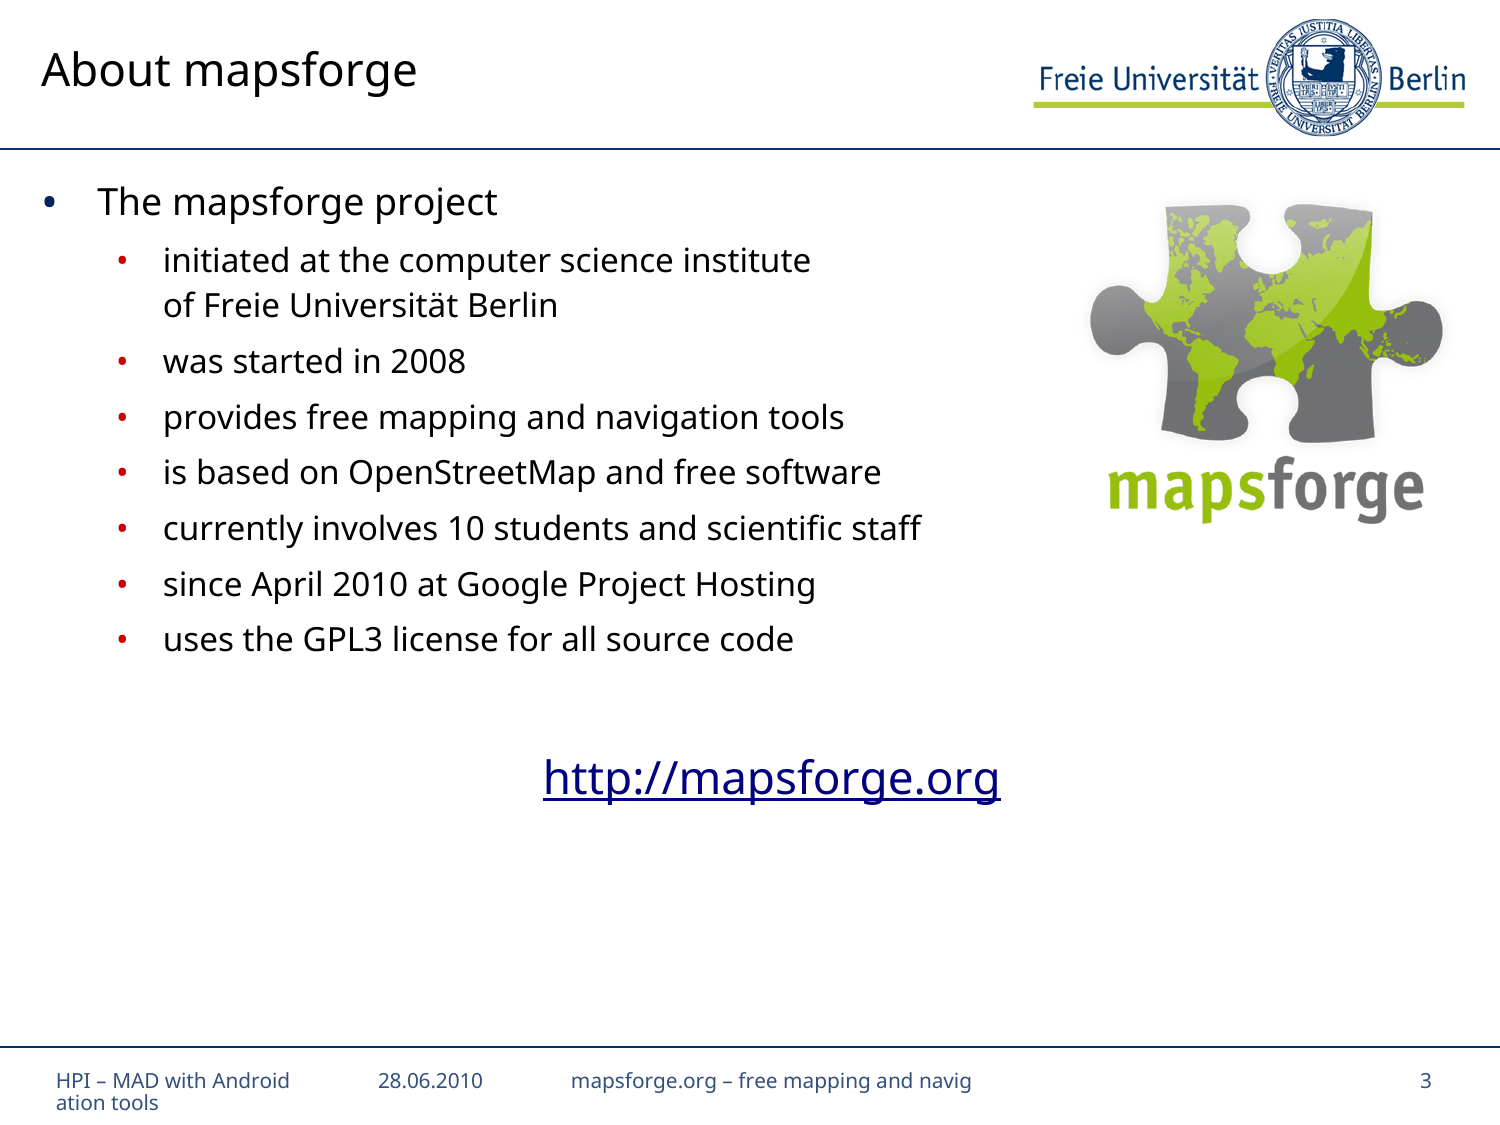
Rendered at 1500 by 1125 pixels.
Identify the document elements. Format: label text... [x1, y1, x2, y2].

list The mapsforge project initiated at the computer science institute of Freie Universität Berlin was started in 2008 provides free mapping and navigation tools is based on OpenStreetMap and free software currently involves 10 students and scientific staff since April 2010 at Google Project Hosting uses the GPL3 license for all source code http://mapsforge.org [41, 175, 1447, 1034]
picture [1033, 19, 1470, 137]
title About mapsforge [41, 0, 1016, 138]
picture [1074, 188, 1459, 524]
